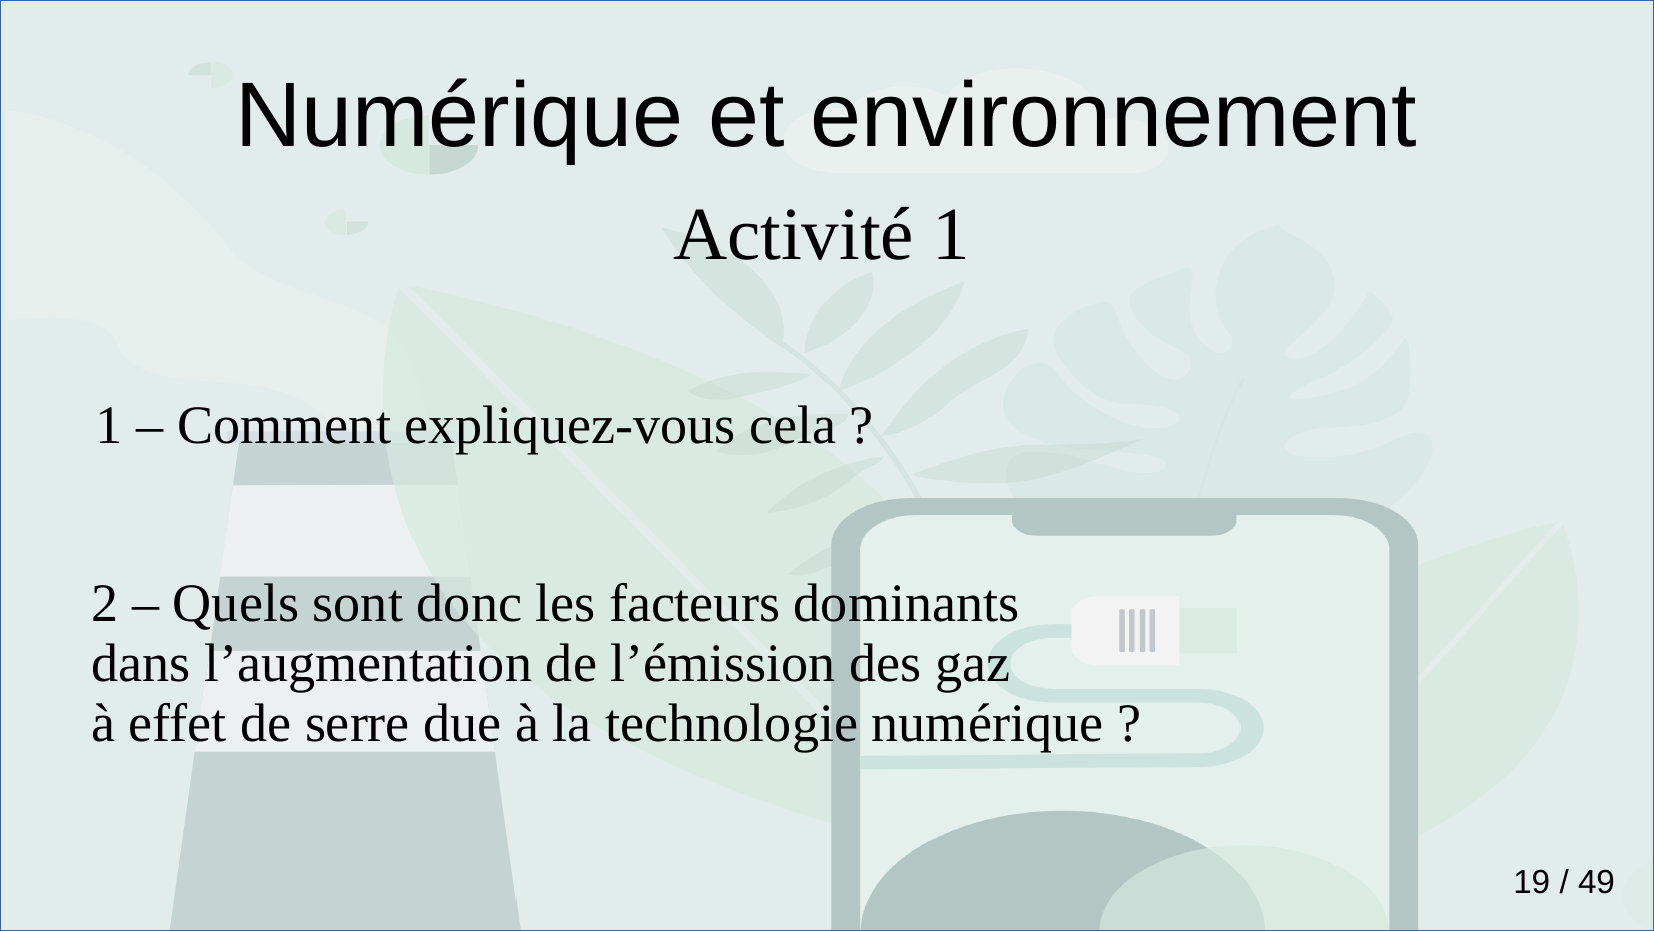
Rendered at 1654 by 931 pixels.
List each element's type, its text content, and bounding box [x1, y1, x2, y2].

text_box <number> / 49 [1341, 855, 1630, 926]
text_box [0, 0, 1654, 931]
text_box 2 – Quels sont donc les facteurs dominants dans l’augmentation de l’émission des gaz à effet de serre due à la technologie numérique ? [76, 565, 1554, 761]
text_box Activité 1 [639, 185, 1004, 366]
text_box 1 – Comment expliquez-vous cela ? [80, 388, 1465, 565]
title Numérique et environnement [82, 37, 1571, 193]
